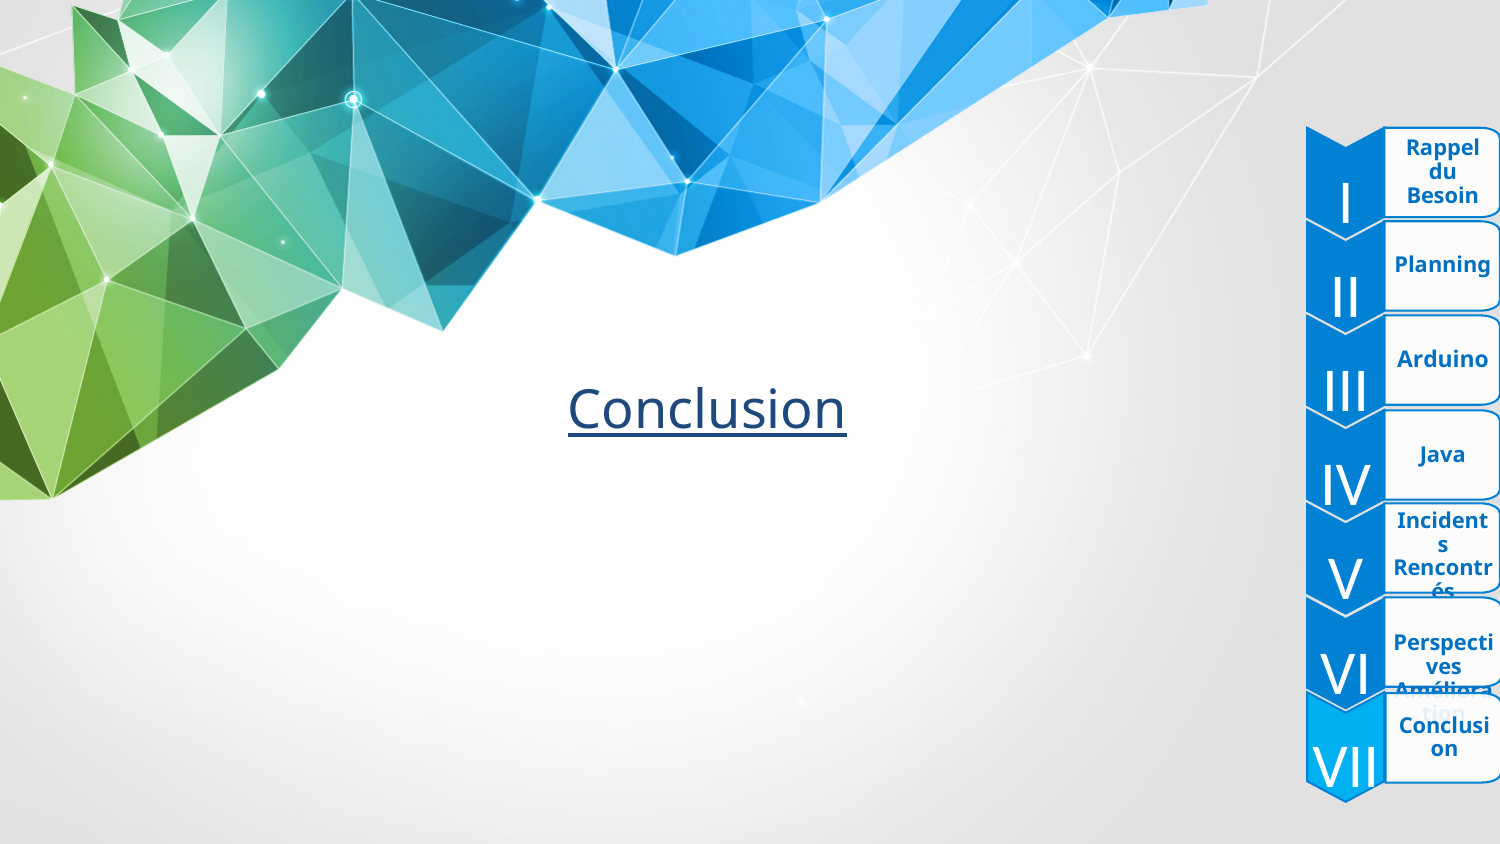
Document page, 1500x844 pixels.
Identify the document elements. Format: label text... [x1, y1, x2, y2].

text_box I [1307, 127, 1384, 238]
text_box Arduino [1385, 315, 1500, 405]
text_box Java [1385, 410, 1500, 500]
text_box VII [1307, 692, 1385, 802]
text_box III [1307, 315, 1385, 426]
text_box Rappel du Besoin [1384, 127, 1500, 218]
text_box Conclusion [1385, 693, 1500, 783]
text_box Planning [1385, 221, 1500, 311]
text_box II [1307, 221, 1385, 332]
list Conclusion [435, 374, 979, 487]
text_box Incidents Rencontrés [1384, 503, 1500, 593]
text_box IV [1307, 409, 1385, 520]
text_box VI [1307, 598, 1385, 709]
text_box V [1307, 504, 1385, 614]
text_box Perspectives Amélioration [1384, 597, 1500, 687]
